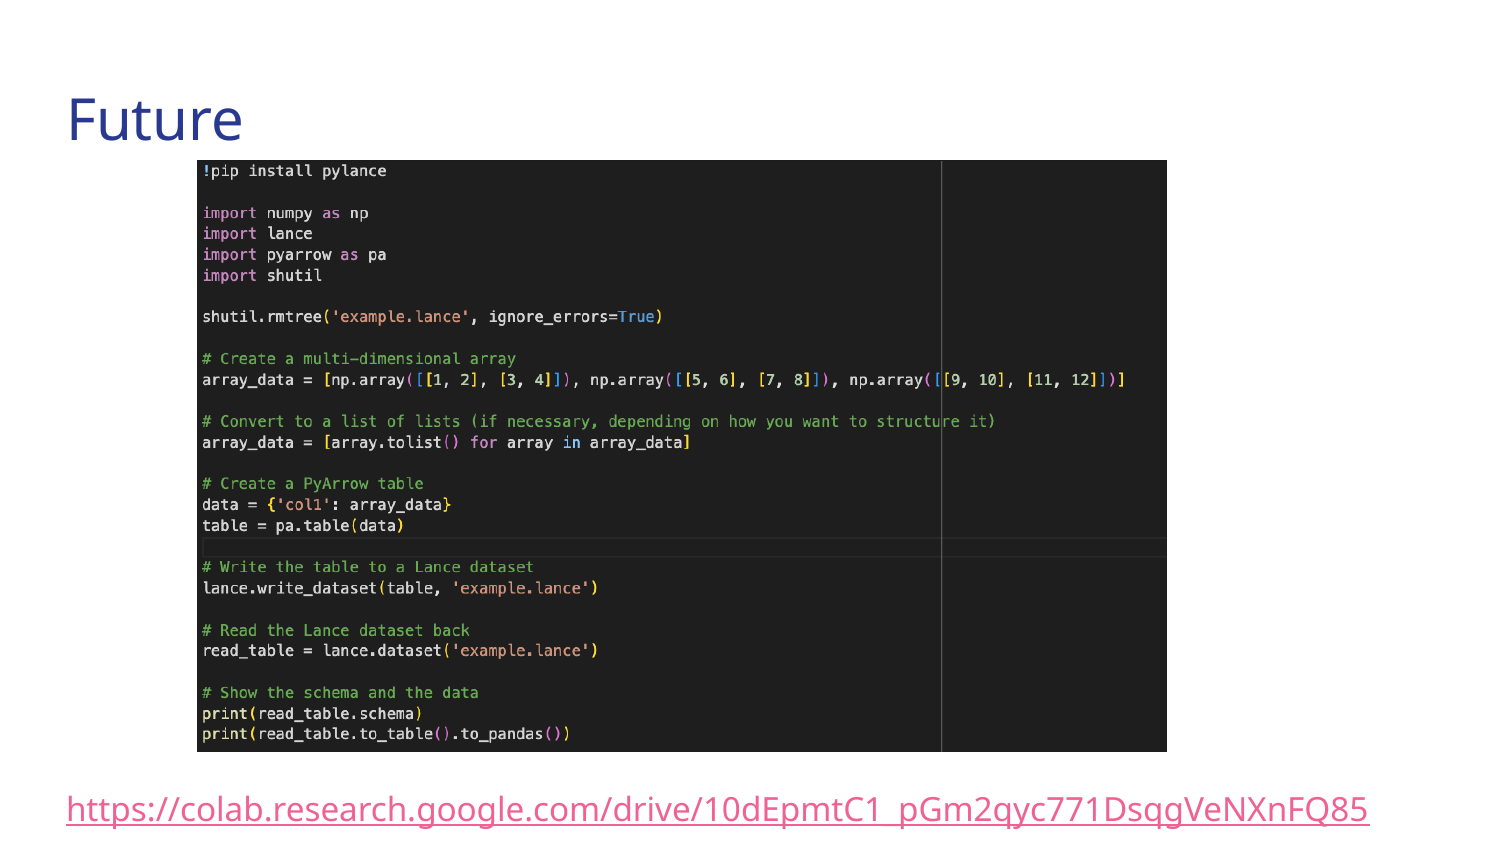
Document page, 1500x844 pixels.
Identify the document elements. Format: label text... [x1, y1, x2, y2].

picture [197, 160, 1167, 752]
text_box https://colab.research.google.com/drive/10dEpmtC1_pGm2qyc771DsqgVeNXnFQ85 [51, 773, 1494, 832]
title Future [51, 67, 1449, 167]
